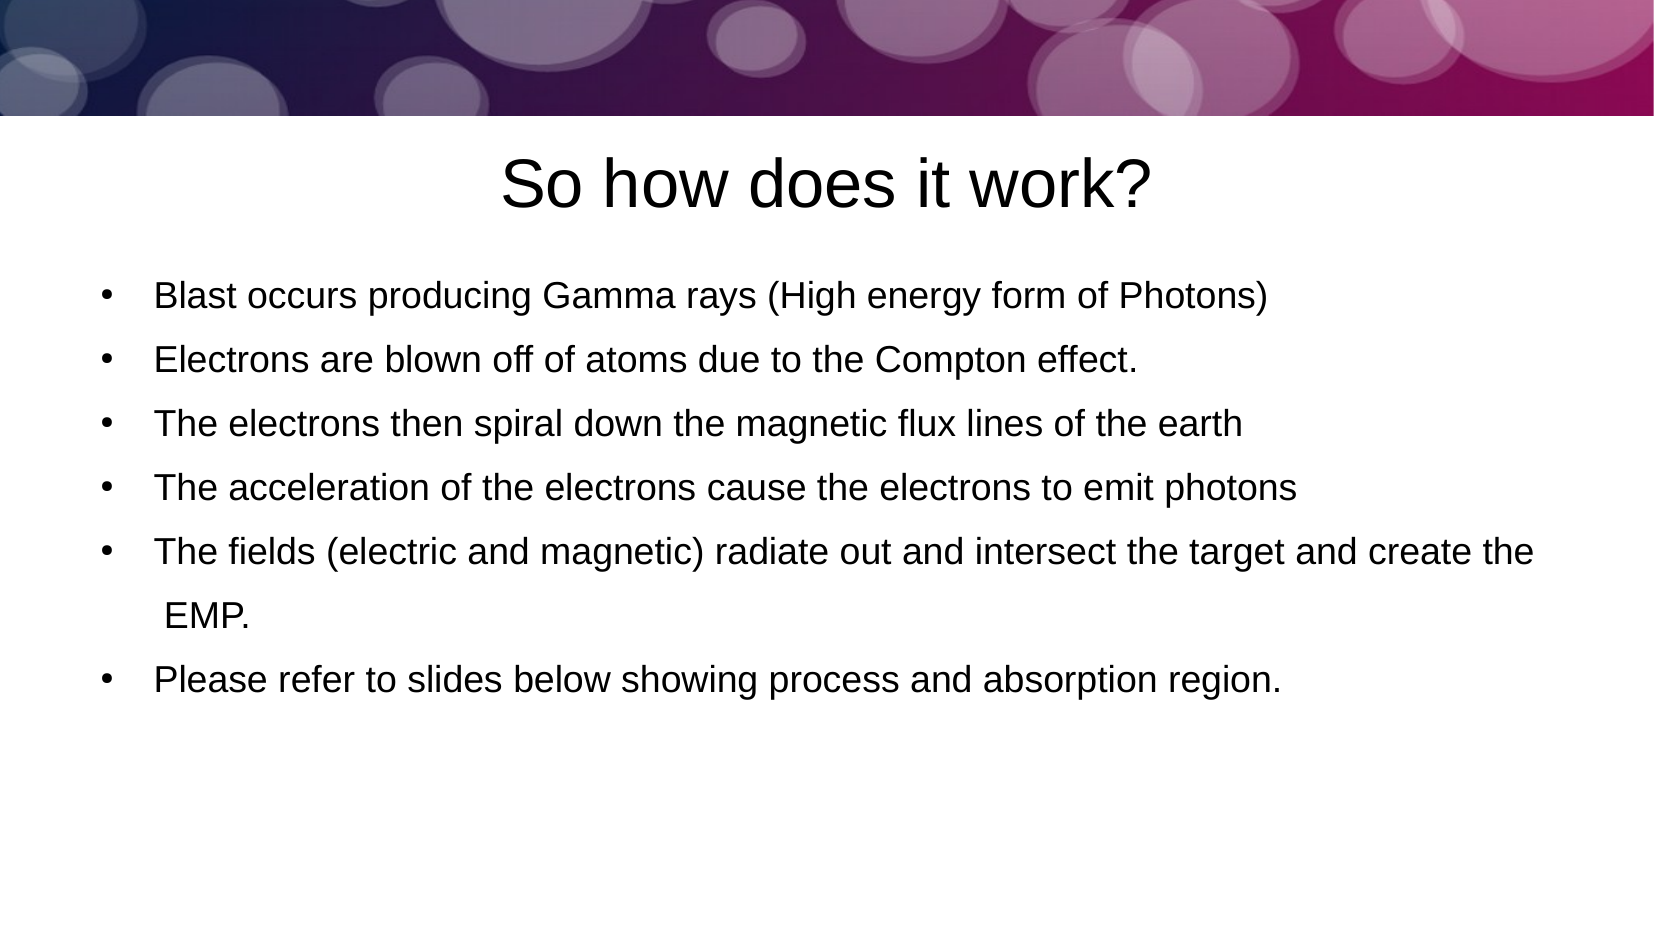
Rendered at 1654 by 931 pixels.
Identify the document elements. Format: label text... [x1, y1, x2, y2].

picture [0, 0, 1654, 116]
title So how does it work? [82, 119, 1571, 249]
list Blast occurs producing Gamma rays (High energy form of Photons) Electrons are blown off of atoms due to the Compton effect. The electrons then spiral down the magnetic flux lines of the earth The acceleration of the electrons cause the electrons to emit photons The fields (electric and magnetic) radiate out and intersect the target and create the EMP. Please refer to slides below showing process and absorption region. [82, 274, 1571, 815]
